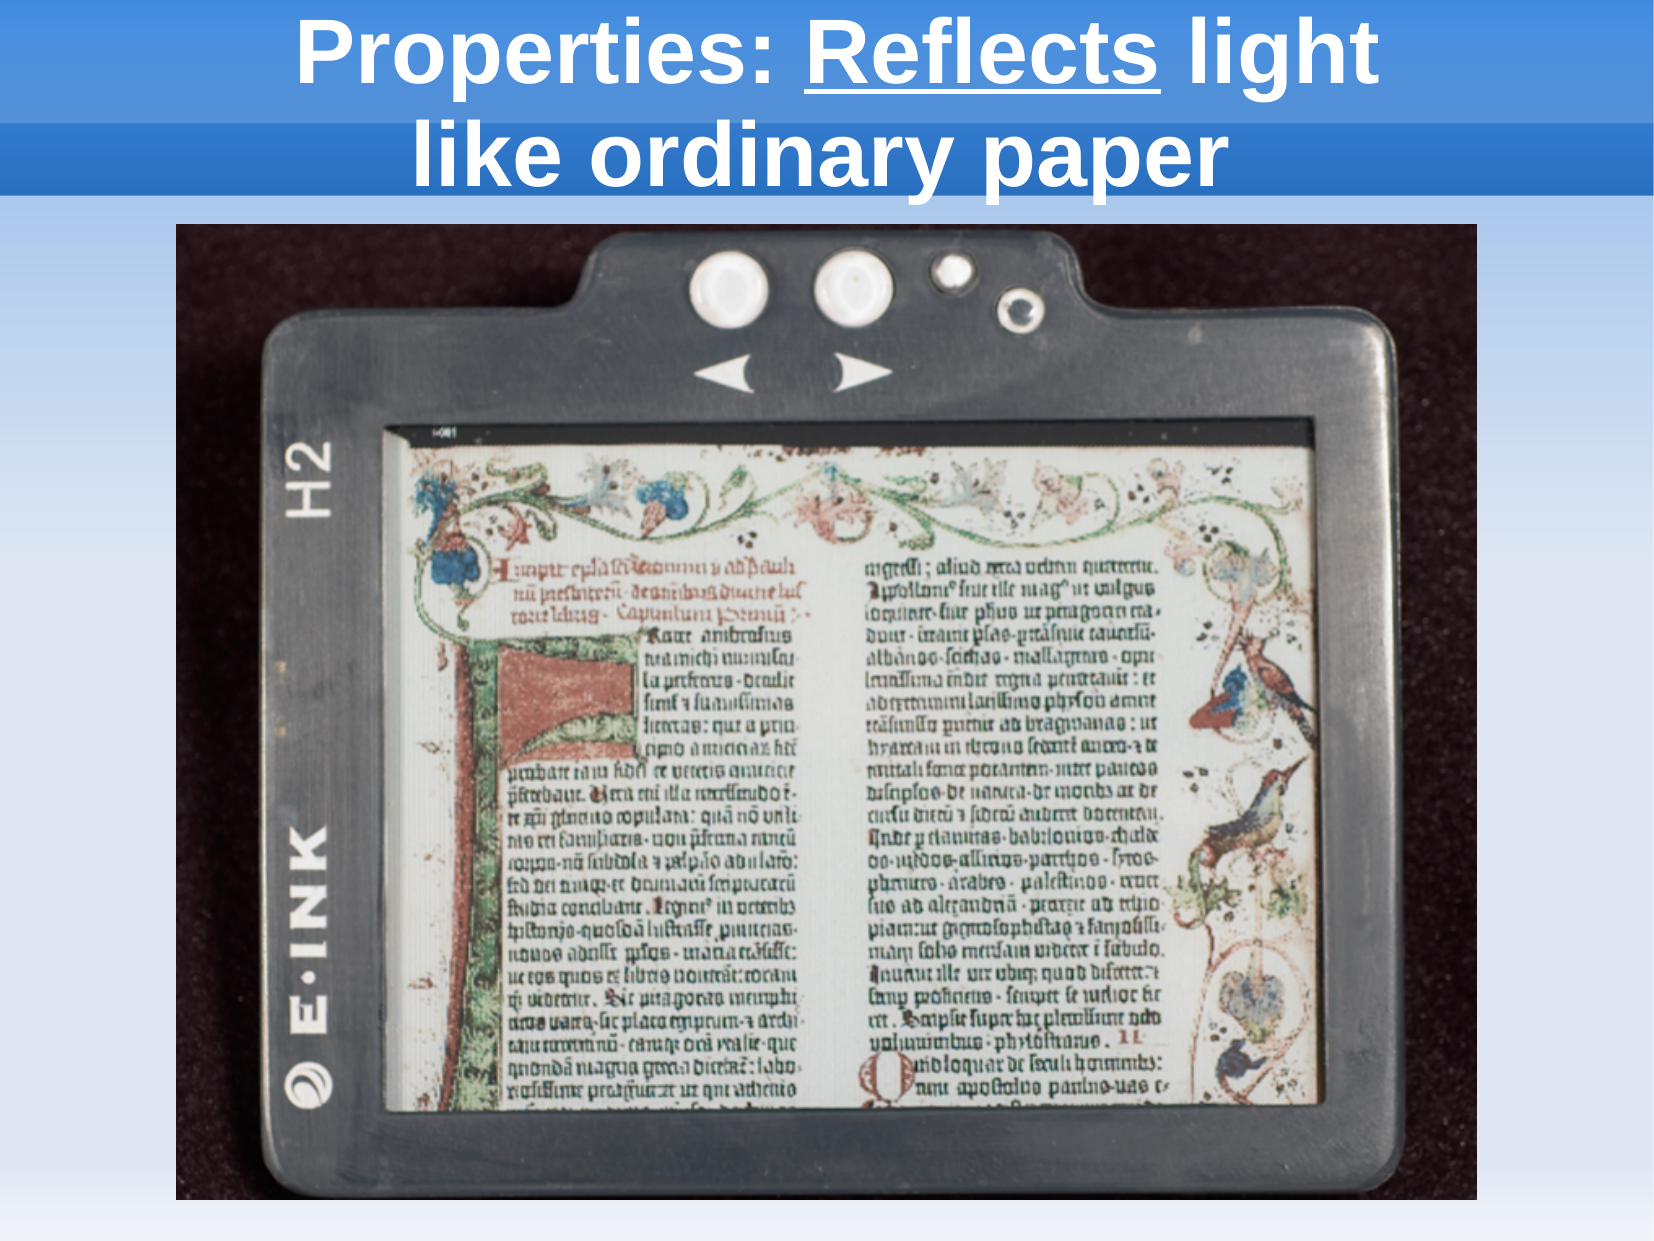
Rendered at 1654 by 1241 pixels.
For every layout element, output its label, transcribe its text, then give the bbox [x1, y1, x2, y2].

picture [0, 0, 1654, 1241]
title Properties: Reflects light like ordinary paper [76, 1, 1565, 207]
